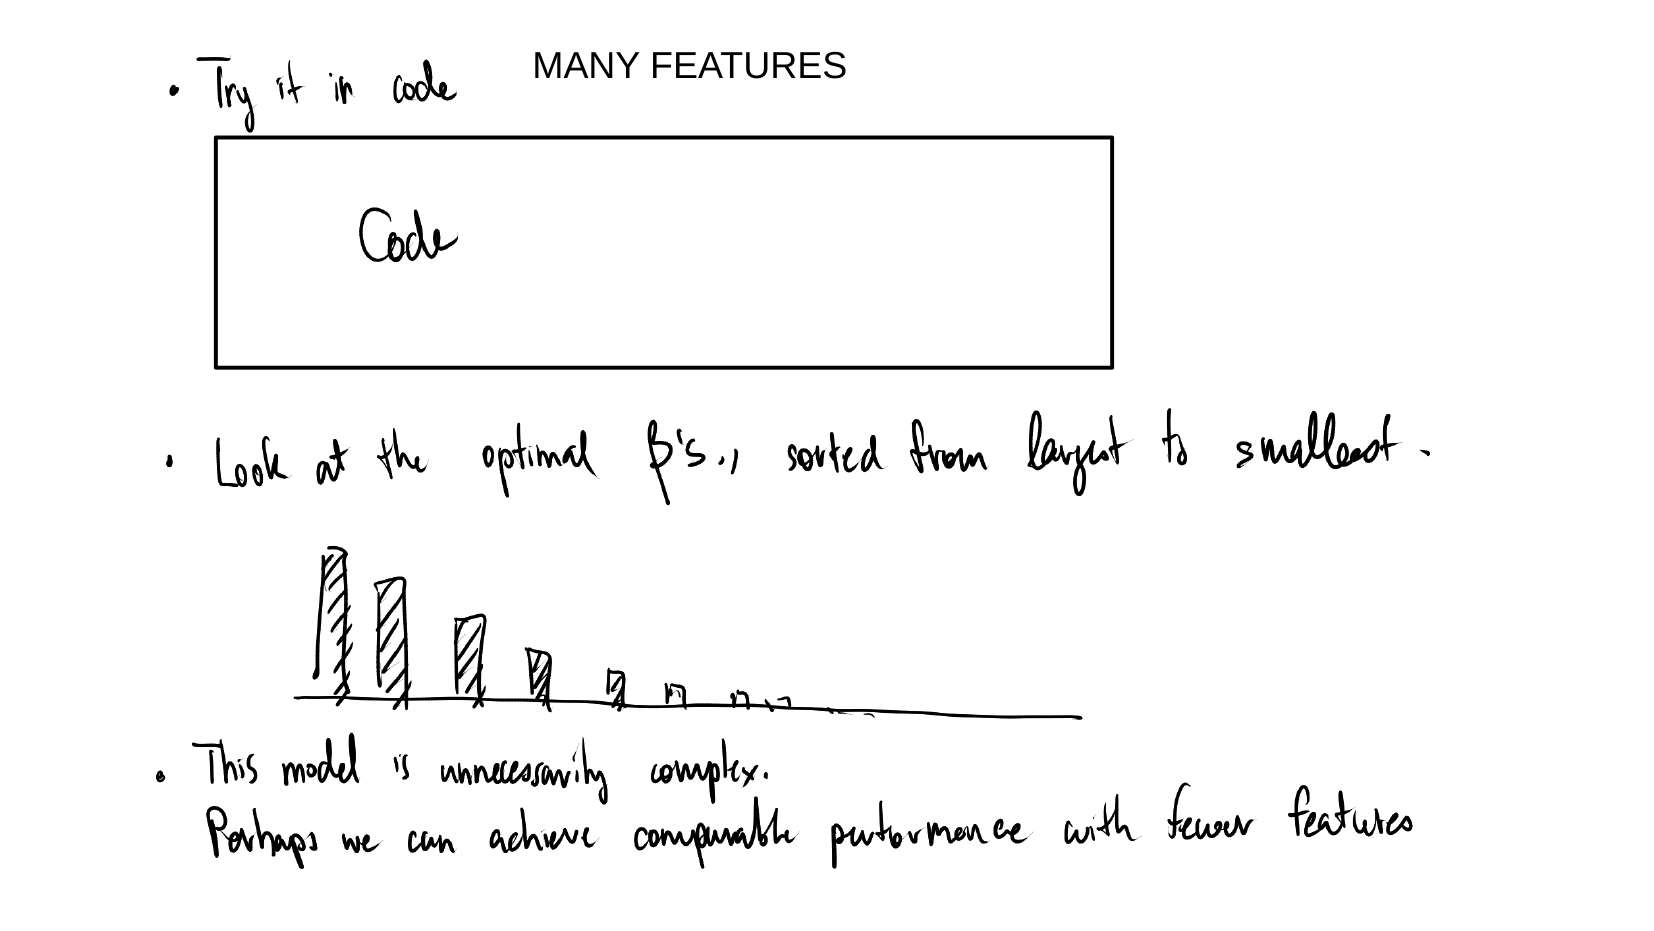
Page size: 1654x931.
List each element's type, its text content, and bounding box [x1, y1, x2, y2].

text_box MANY FEATURES [517, 37, 863, 95]
picture [122, 21, 1463, 902]
